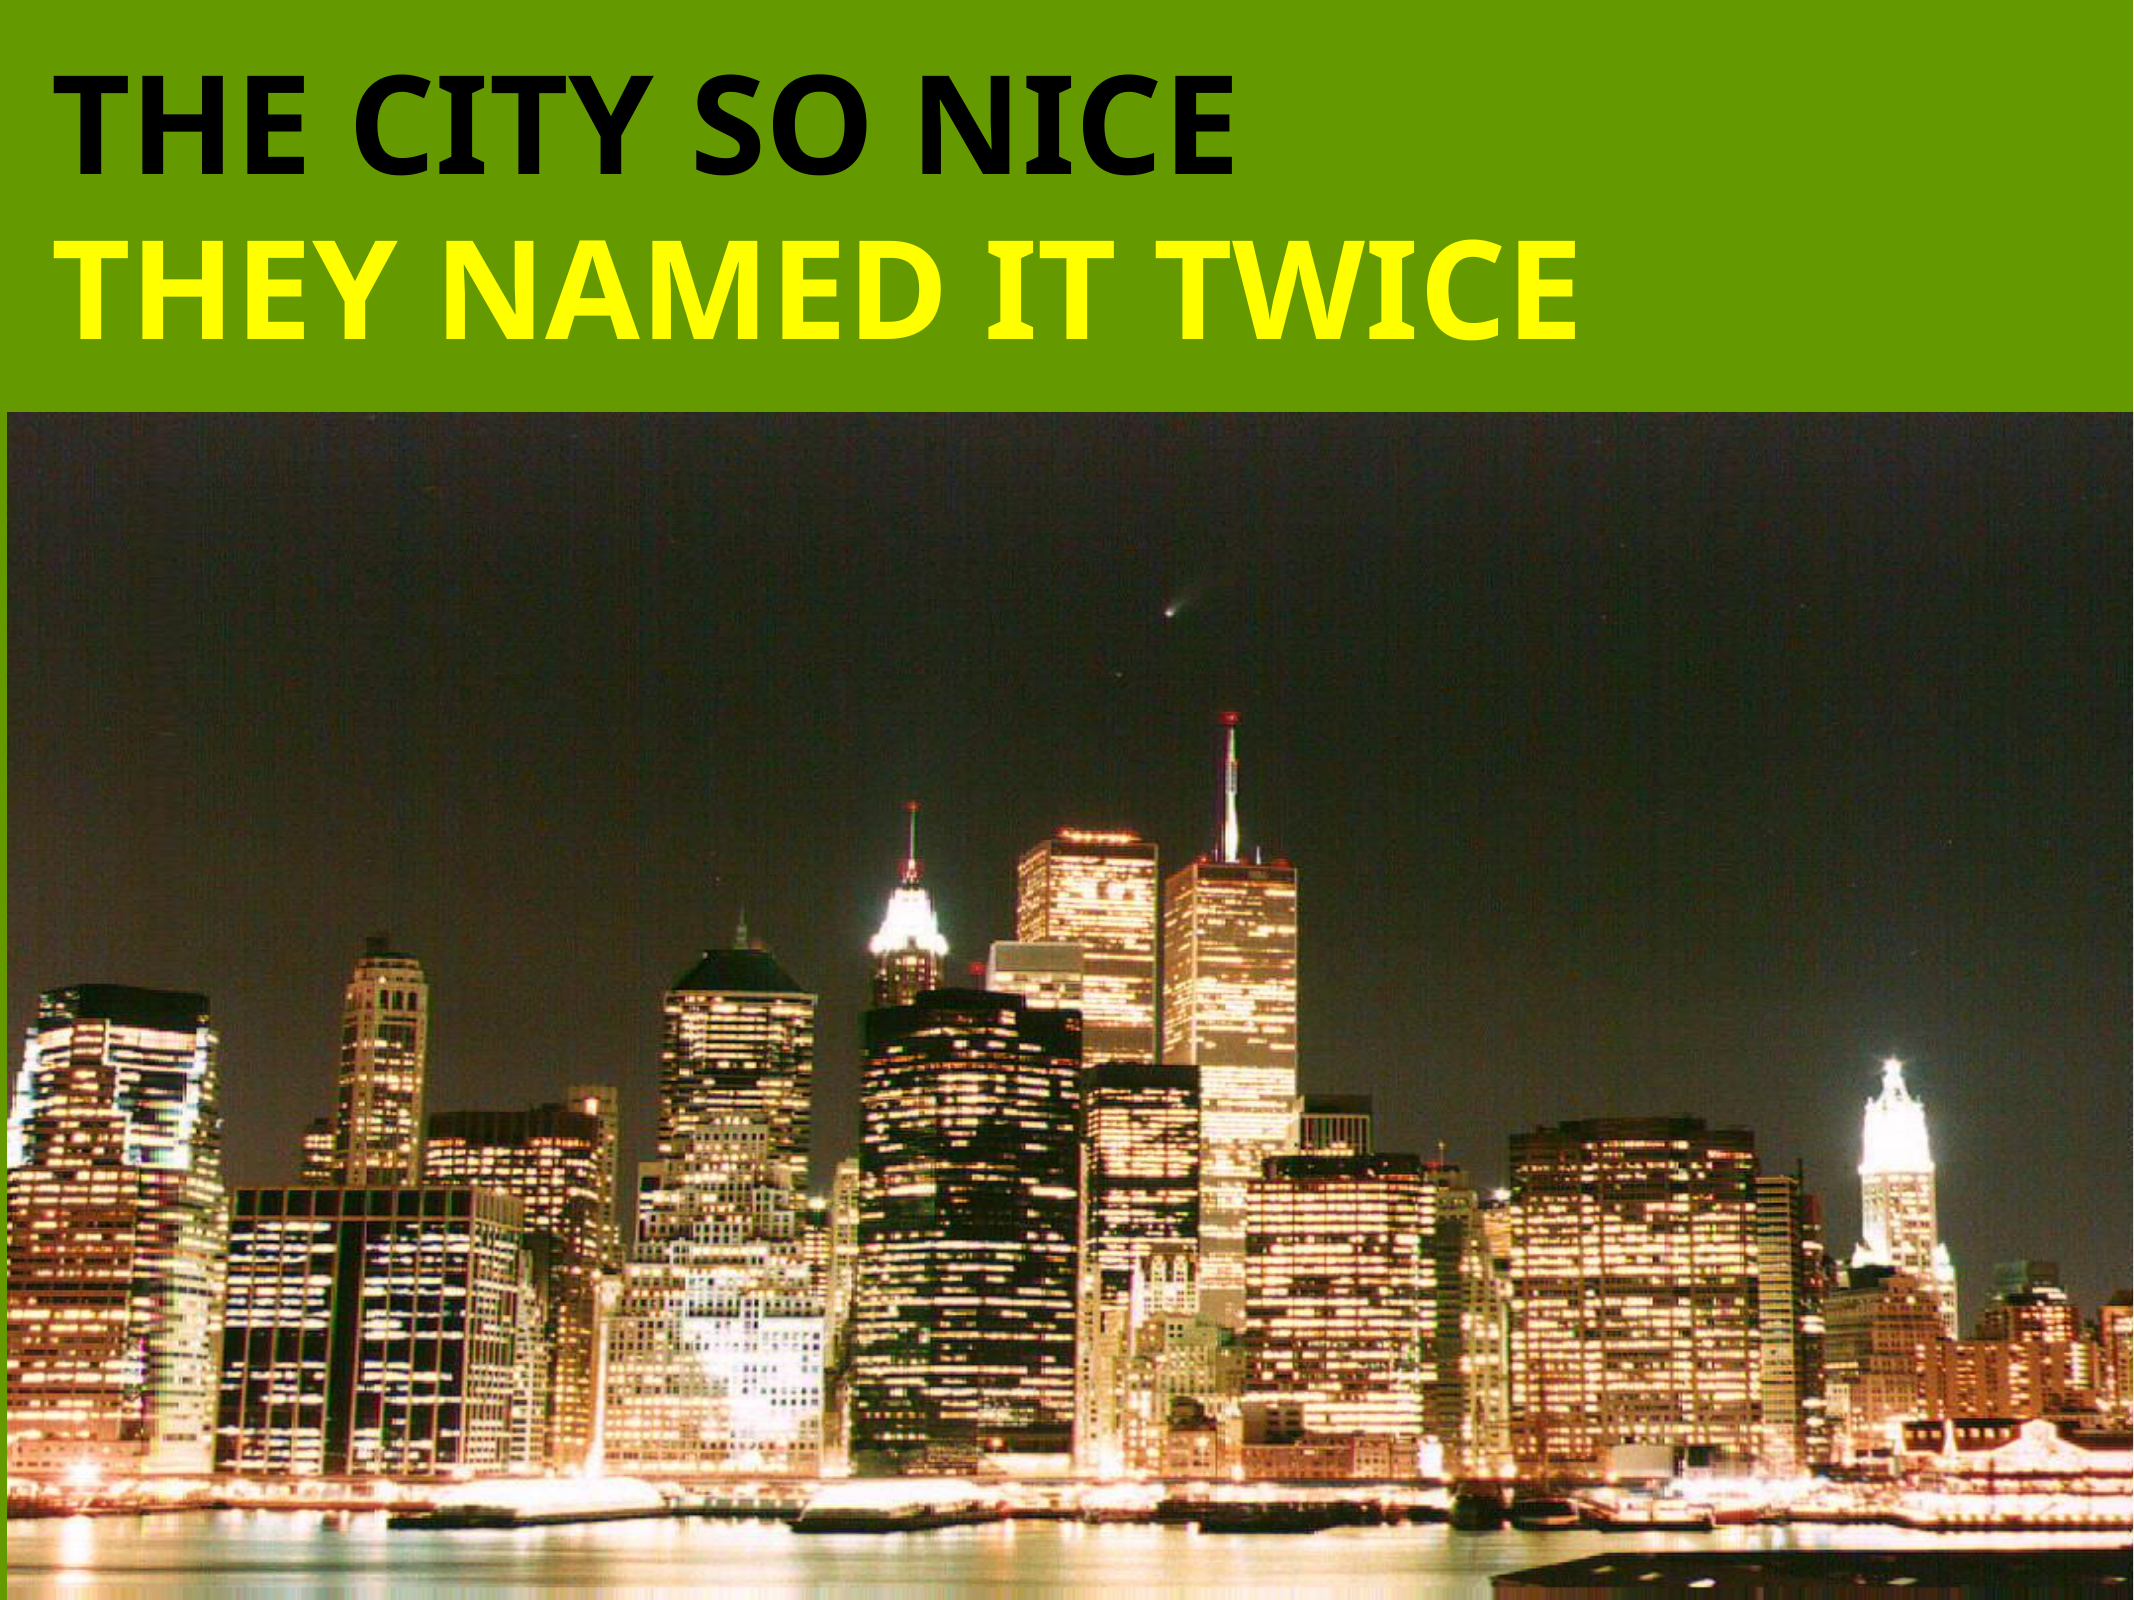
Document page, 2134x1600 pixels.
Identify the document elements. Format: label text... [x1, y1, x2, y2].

text_box THE CITY SO NICE THEY NAMED IT TWICE [41, 37, 2063, 412]
picture [7, 412, 2134, 1600]
